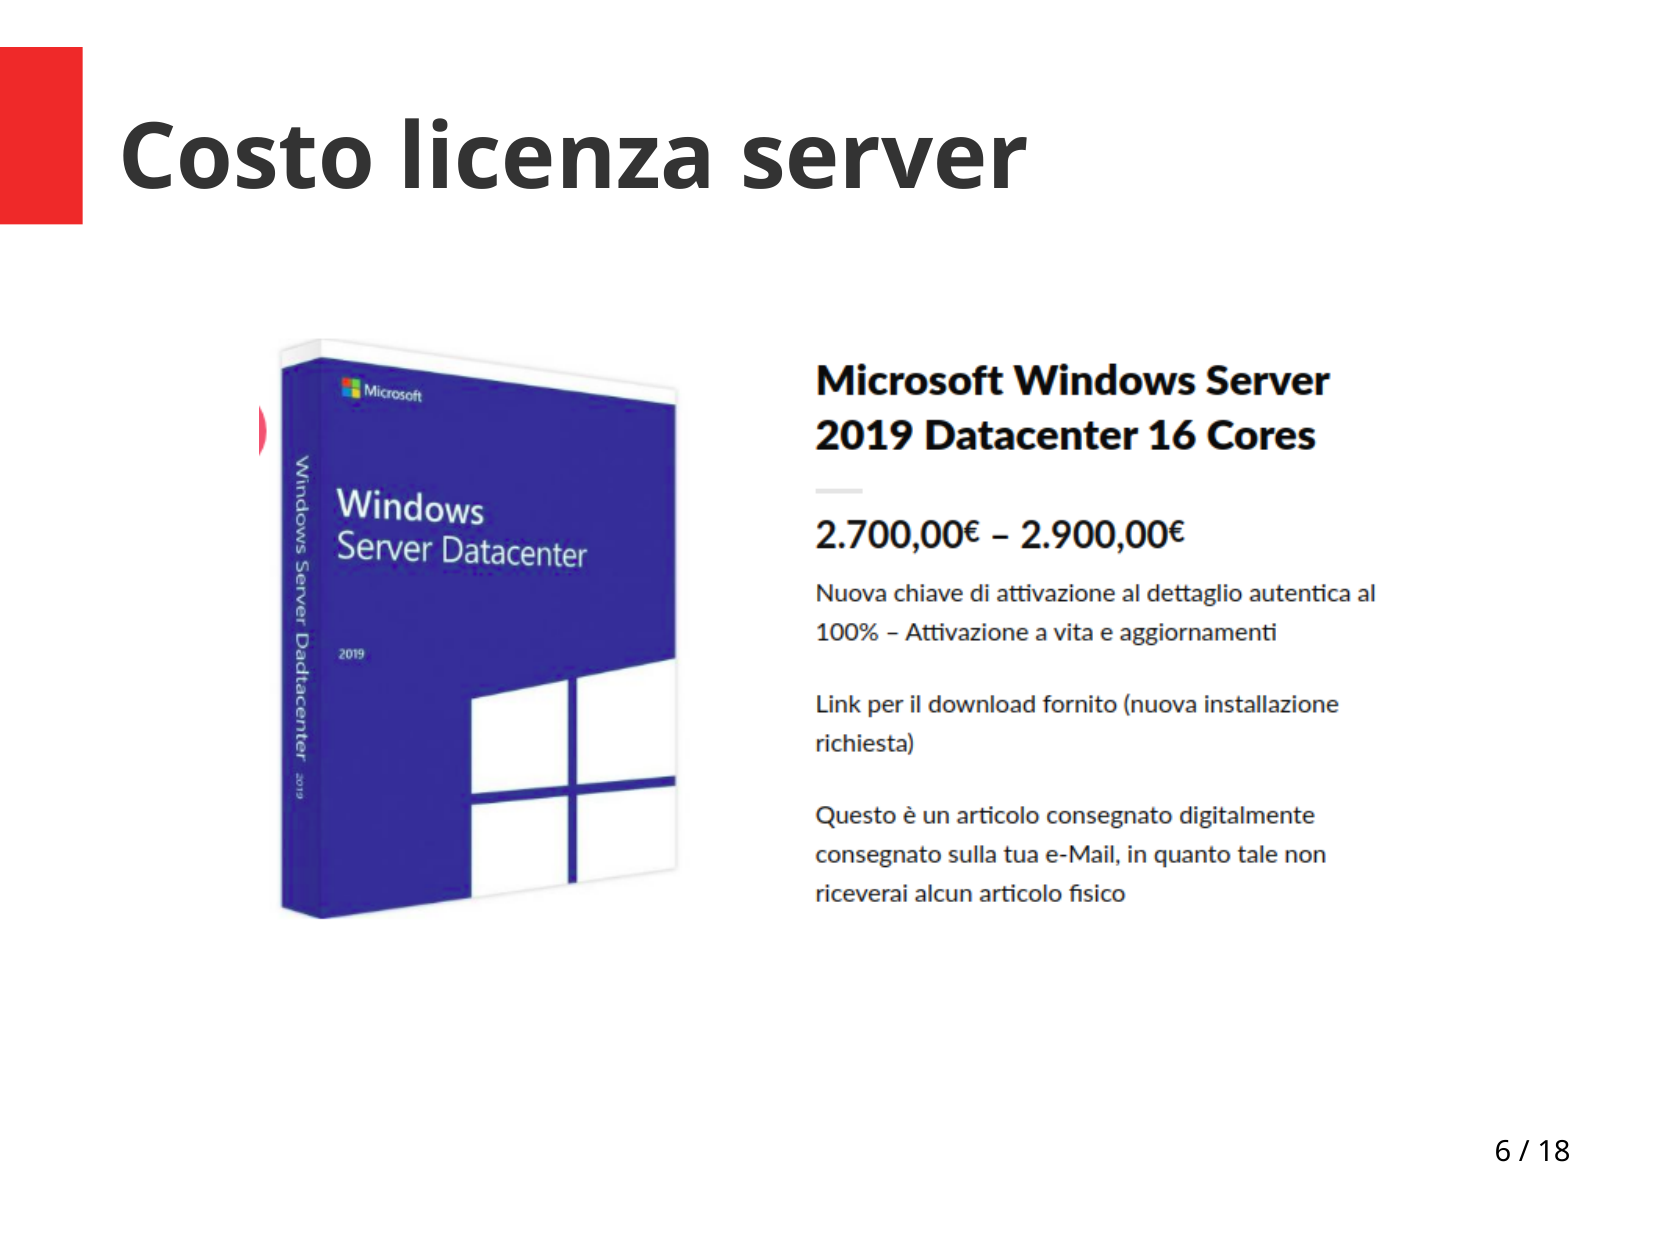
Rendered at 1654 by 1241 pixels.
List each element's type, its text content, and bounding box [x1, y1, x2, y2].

title Costo licenza server [118, 49, 1571, 257]
picture [259, 317, 1398, 927]
